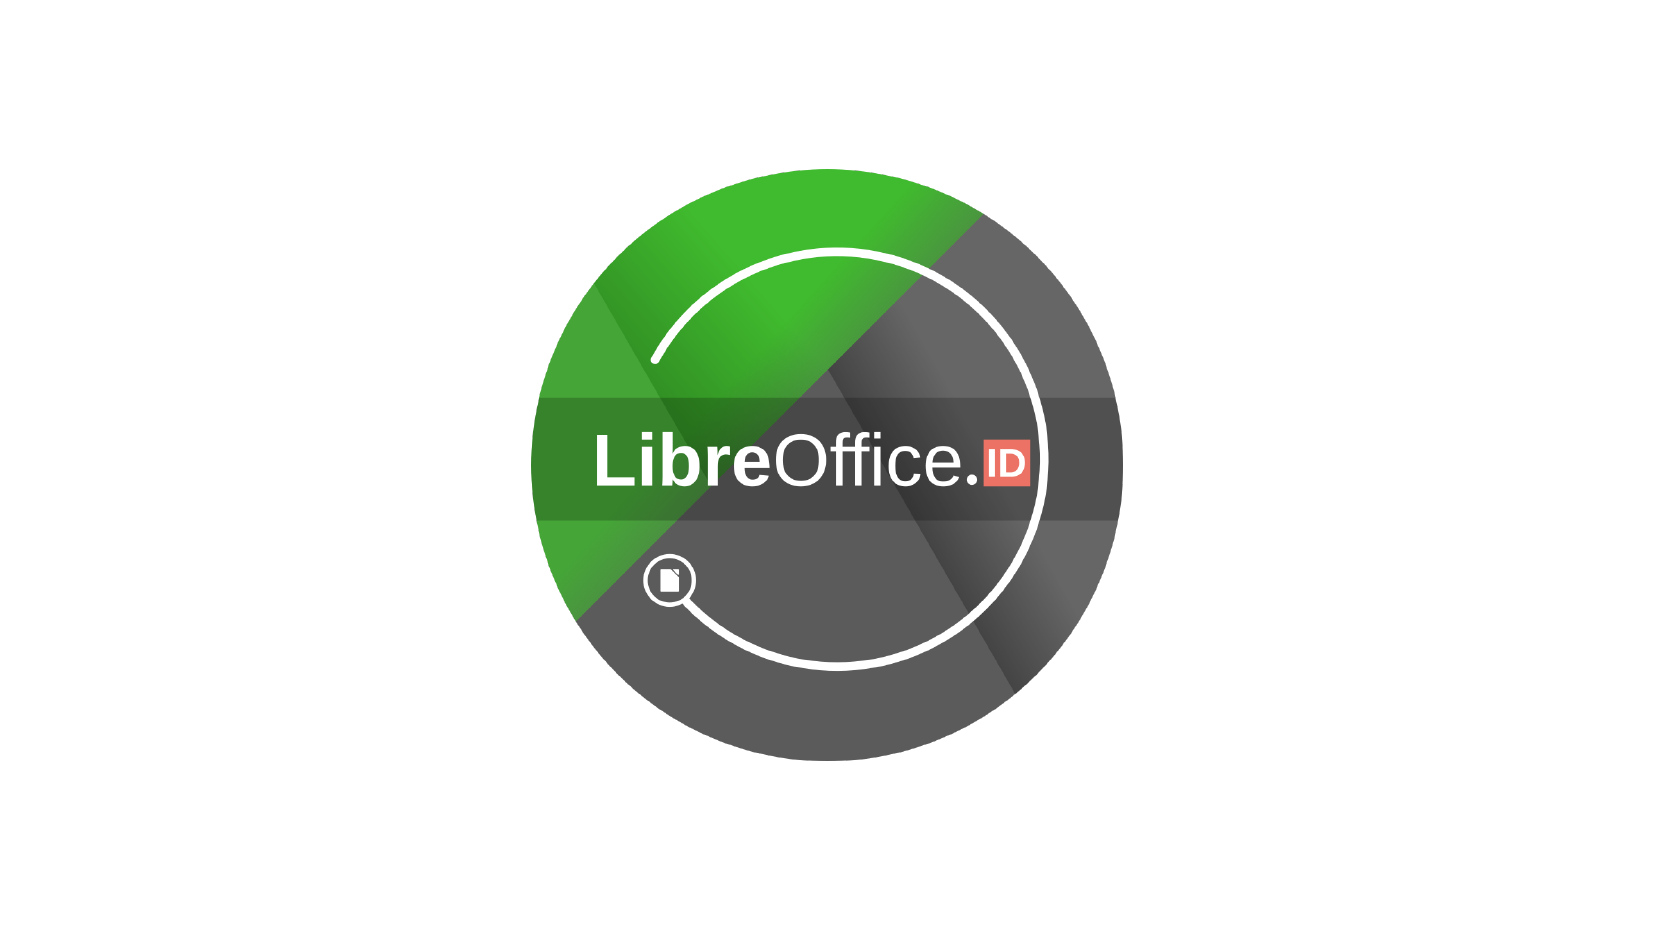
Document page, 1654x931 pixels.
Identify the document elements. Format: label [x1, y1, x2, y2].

picture [531, 169, 1123, 761]
